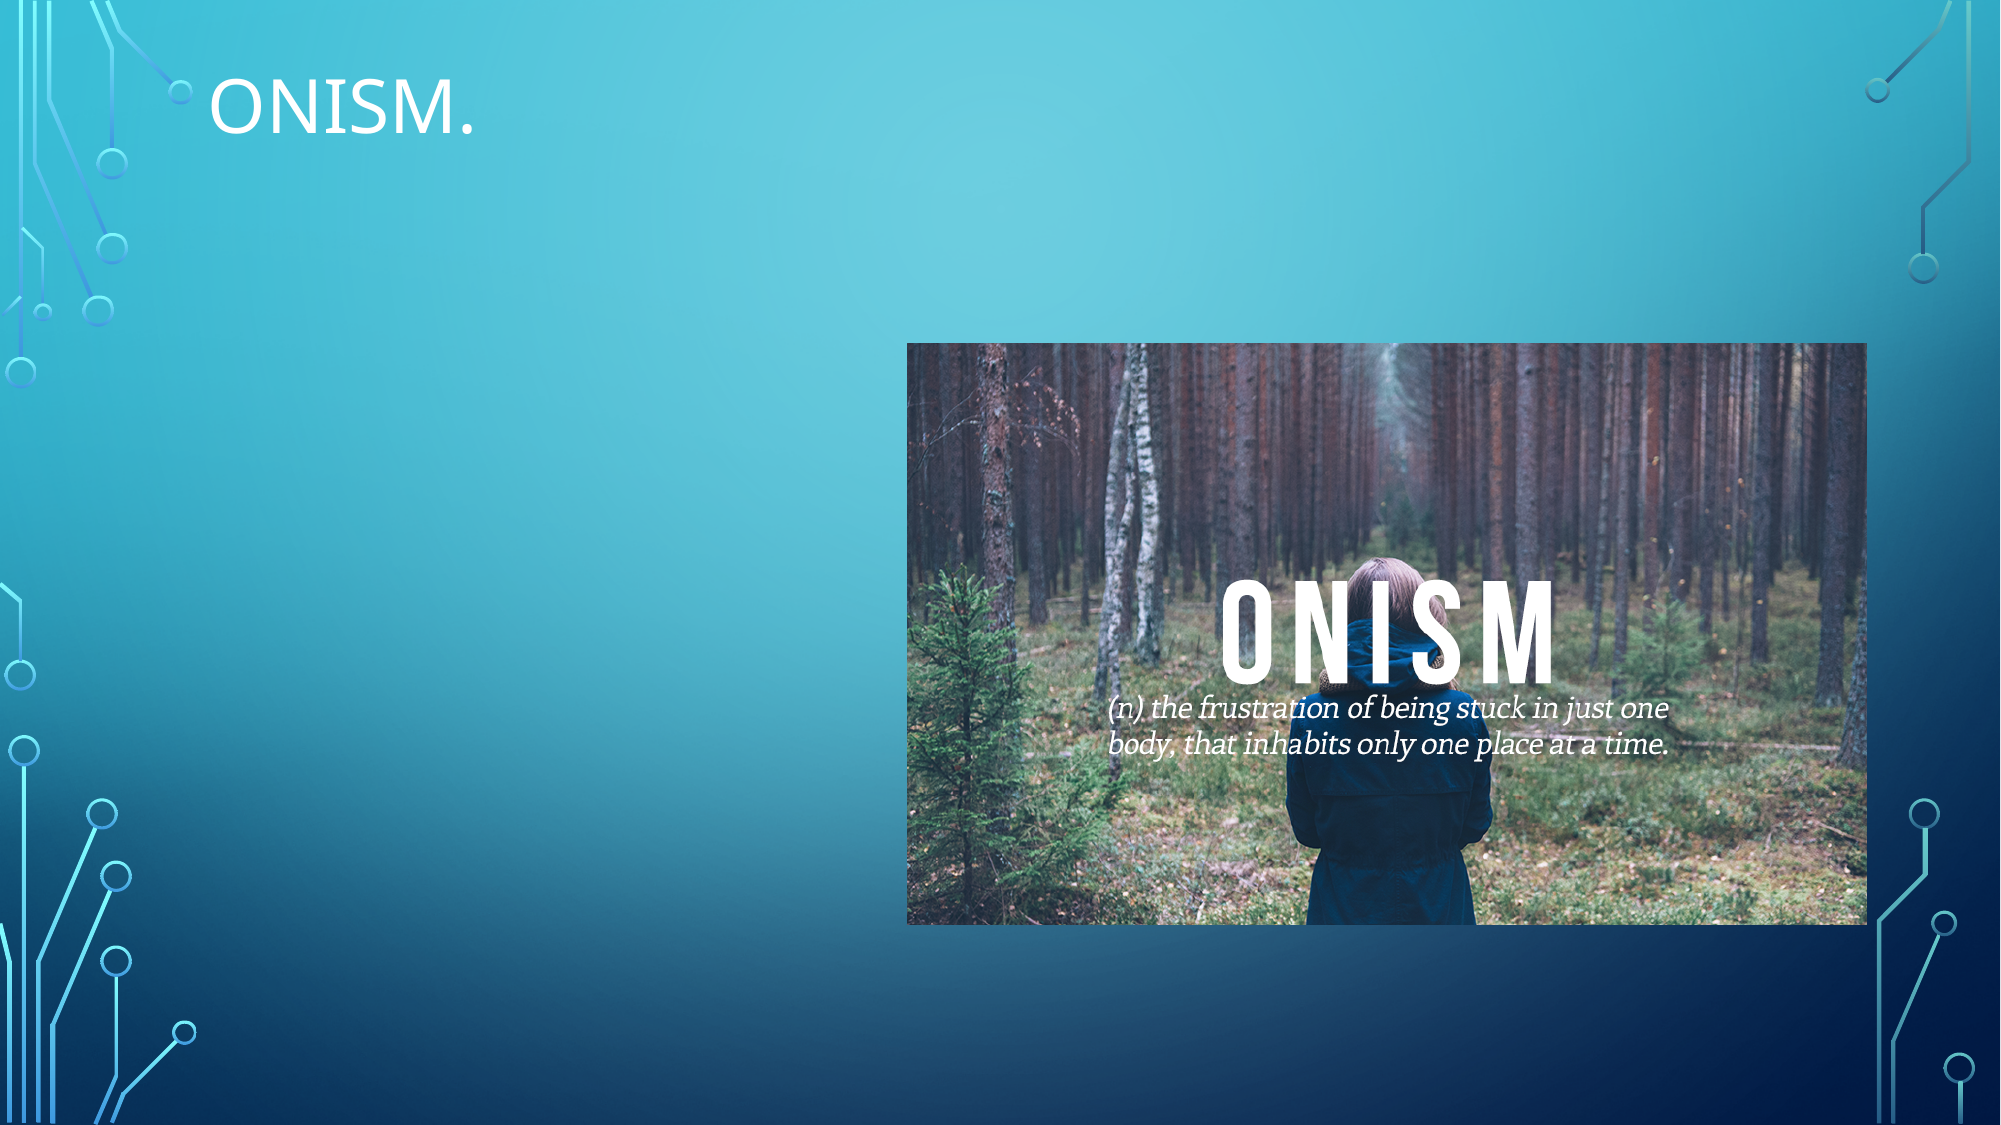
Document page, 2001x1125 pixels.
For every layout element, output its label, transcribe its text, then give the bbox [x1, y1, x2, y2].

title Onism. [192, 0, 1818, 231]
picture [907, 343, 1867, 925]
